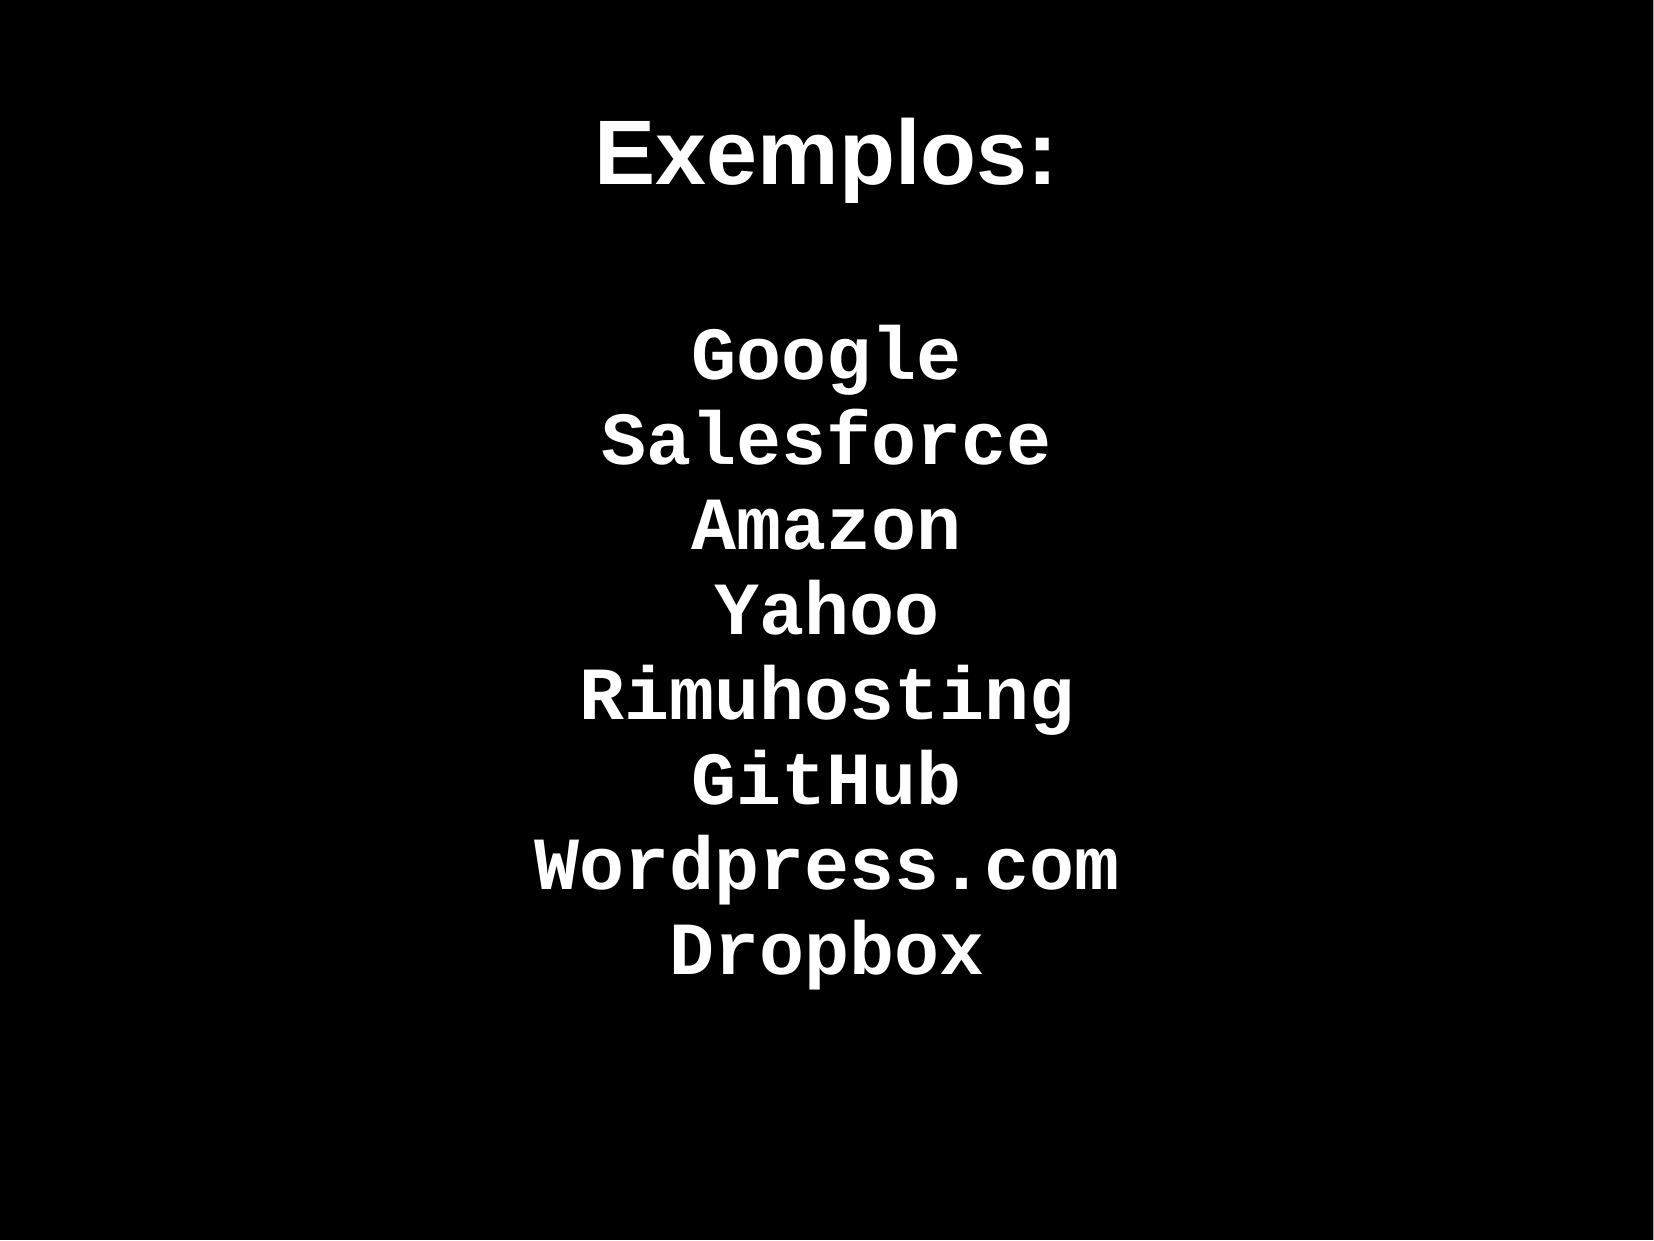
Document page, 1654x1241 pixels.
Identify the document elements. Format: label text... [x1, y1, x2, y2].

title Exemplos: [82, 49, 1571, 257]
subtitle Google Salesforce Amazon Yahoo Rimuhosting GitHub Wordpress.com Dropbox [82, 290, 1571, 1109]
